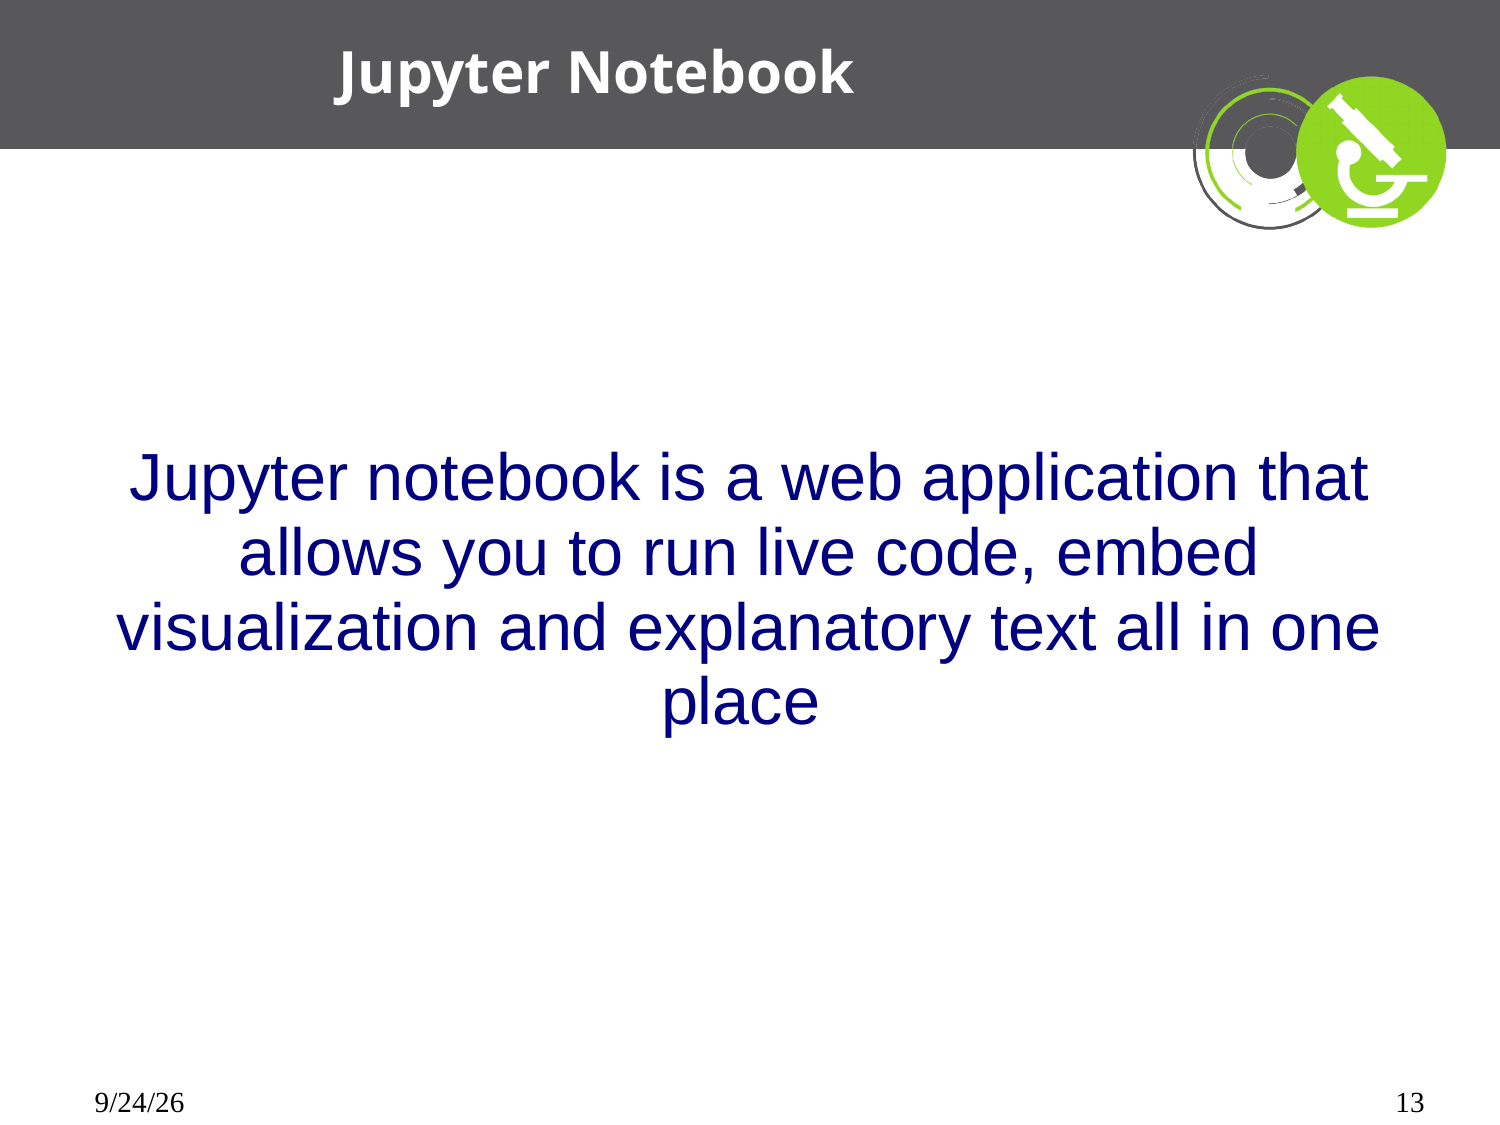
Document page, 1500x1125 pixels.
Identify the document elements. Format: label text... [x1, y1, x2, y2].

subtitle Jupyter notebook is a web application that allows you to run live code, embed visualization and explanatory text all in one place [75, 263, 1425, 916]
picture [1188, 69, 1453, 236]
title Jupyter Notebook [0, 0, 1193, 142]
